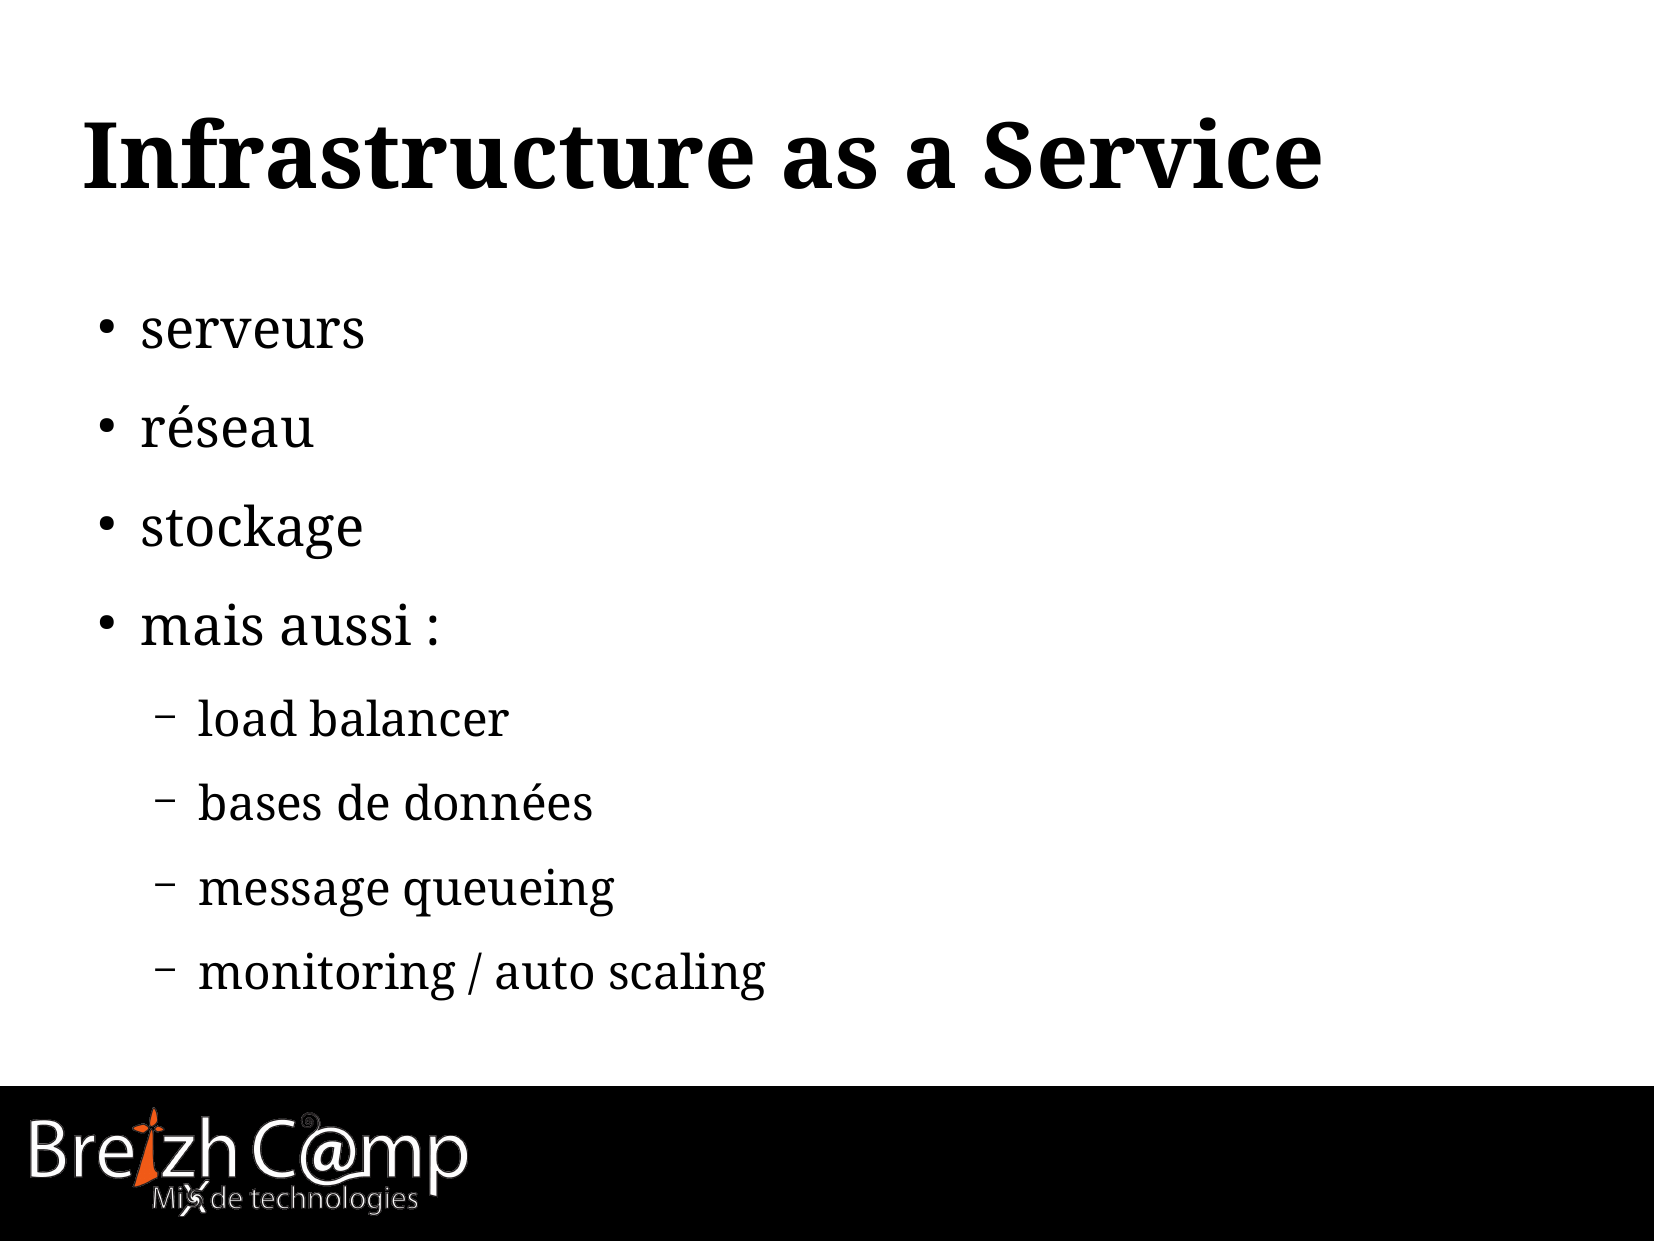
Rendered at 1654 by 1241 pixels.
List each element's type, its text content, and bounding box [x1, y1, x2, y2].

list serveurs réseau stockage mais aussi : load balancer bases de données message queueing monitoring / auto scaling [82, 290, 1538, 1010]
title Infrastructure as a Service [82, 49, 1571, 257]
picture [30, 1107, 468, 1217]
